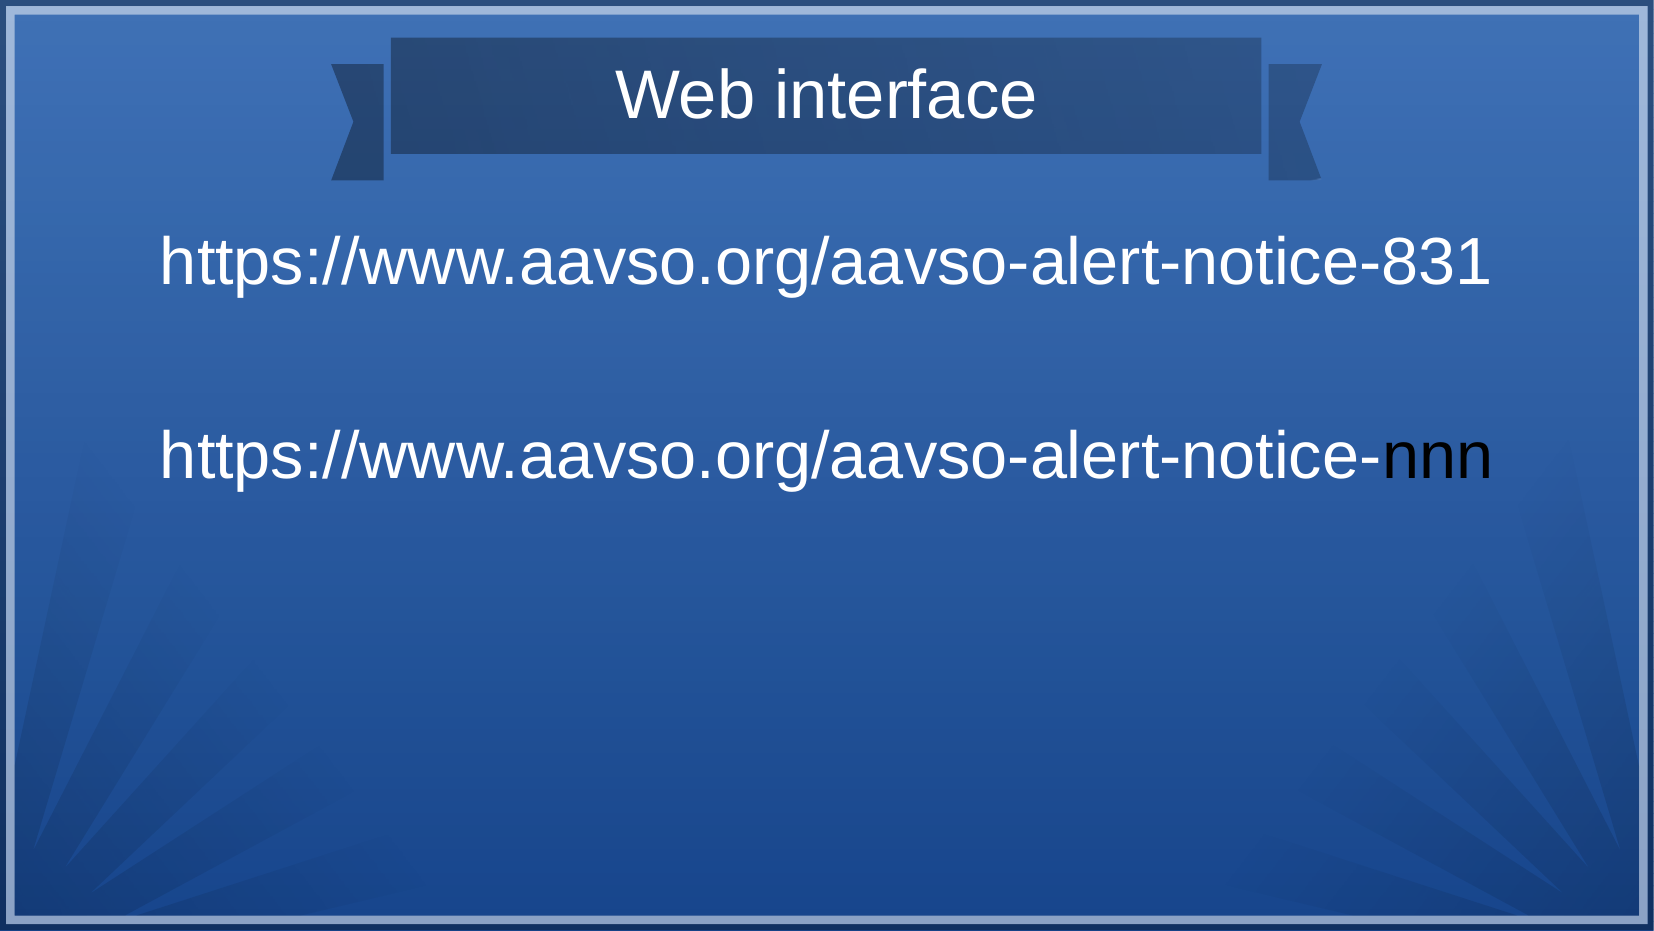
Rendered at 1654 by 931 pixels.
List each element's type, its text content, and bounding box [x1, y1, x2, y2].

title Web interface [389, 35, 1264, 154]
list https://www.aavso.org/aavso-alert-notice-831 https://www.aavso.org/aavso-alert-notice-nnn [82, 224, 1571, 848]
